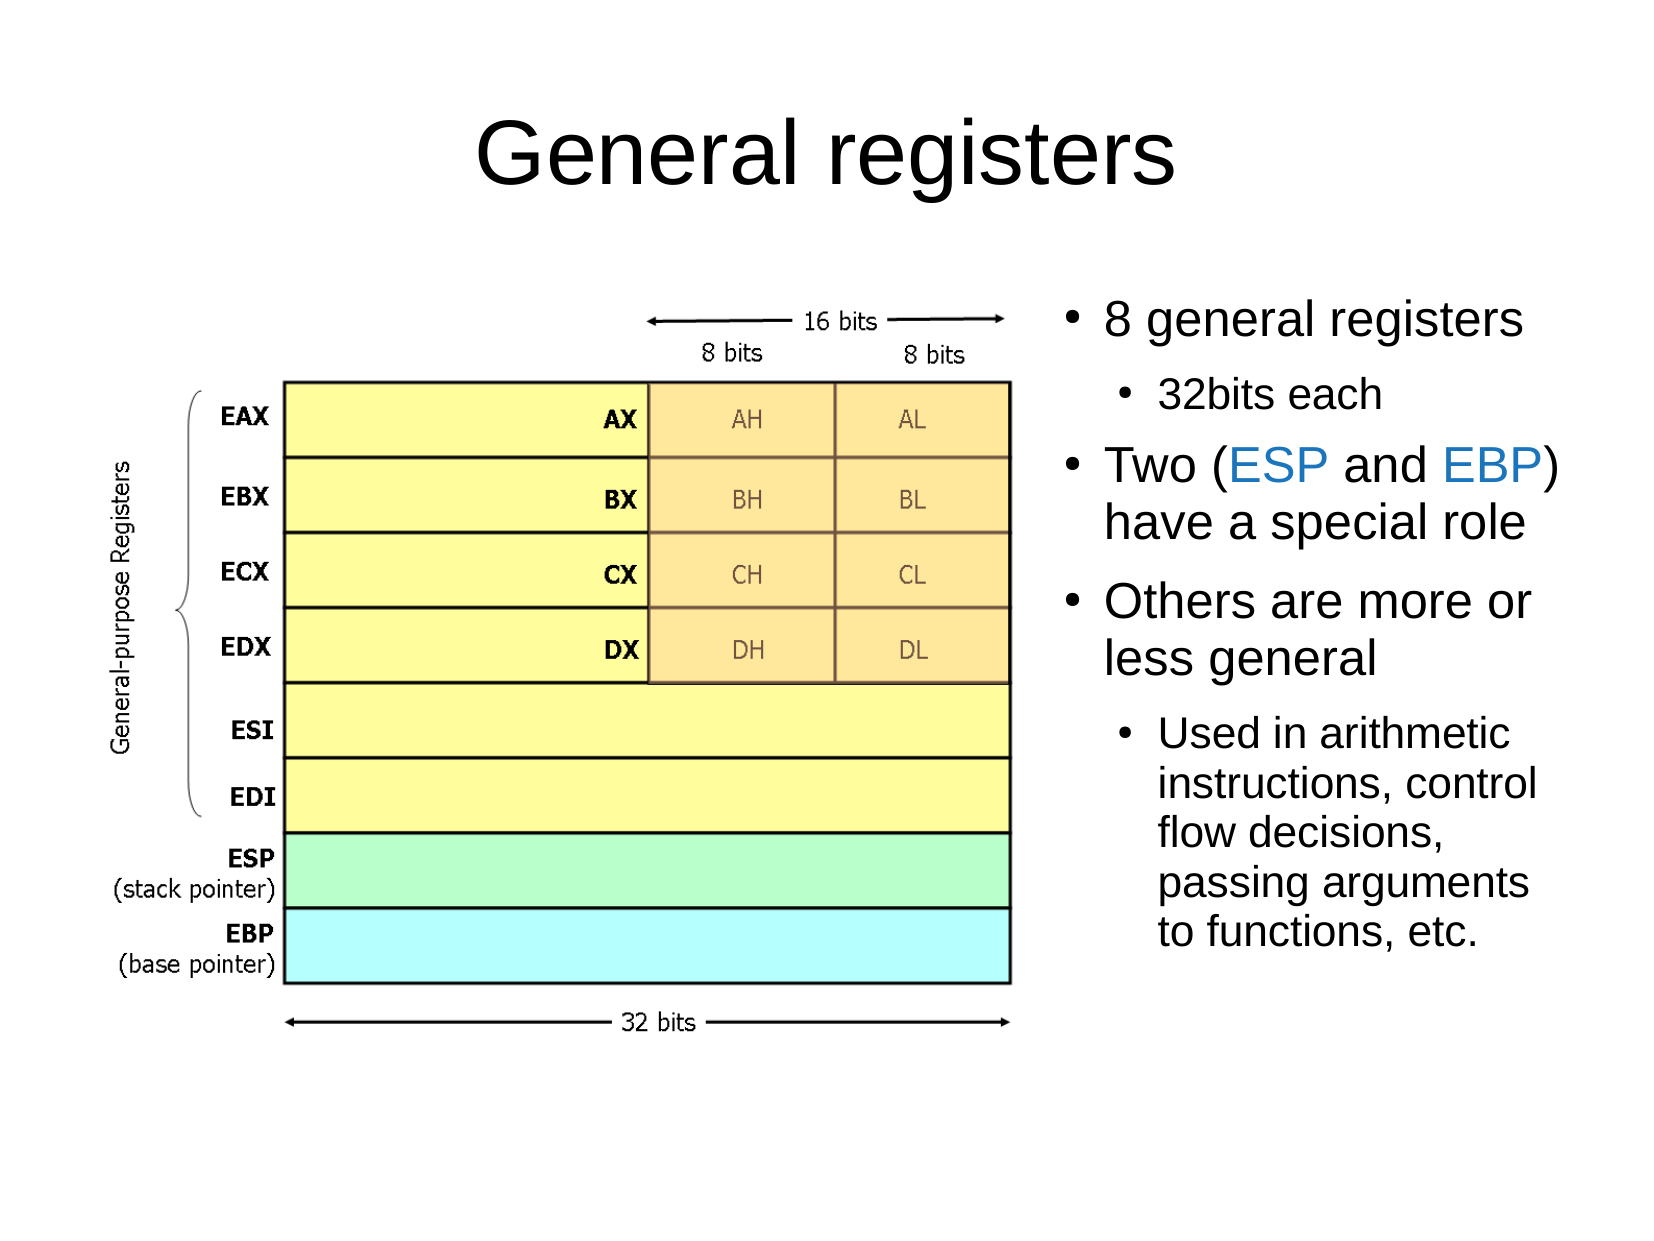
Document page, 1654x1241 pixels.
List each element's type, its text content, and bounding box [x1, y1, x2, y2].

list 8 general registers 32bits each Two (ESP and EBP) have a special role Others are more or less general Used in arithmetic instructions, control flow decisions, passing arguments to functions, etc. [1050, 290, 1571, 1010]
picture [51, 299, 1052, 1050]
title General registers [82, 49, 1571, 257]
